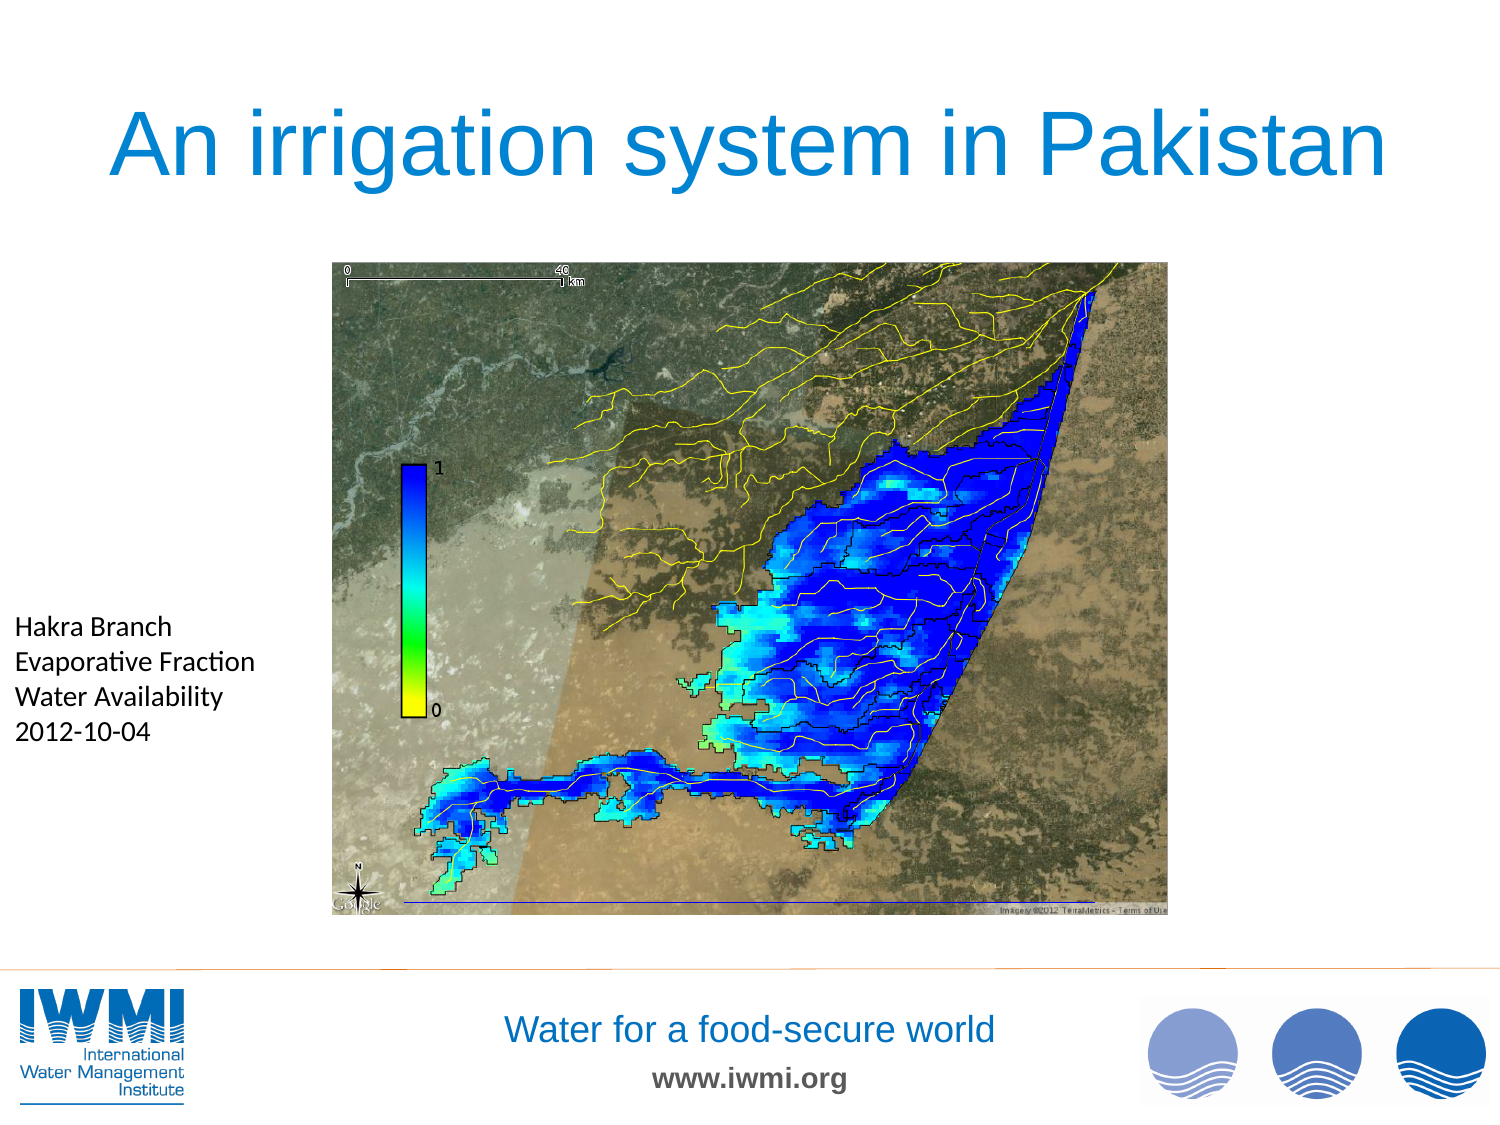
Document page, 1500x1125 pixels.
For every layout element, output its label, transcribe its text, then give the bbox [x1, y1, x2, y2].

picture [332, 262, 1168, 915]
picture [20, 989, 184, 1105]
title An irrigation system in Pakistan [75, 45, 1426, 233]
text_box Hakra Branch Evaporative Fraction Water Availability 2012-10-04 [0, 600, 331, 755]
